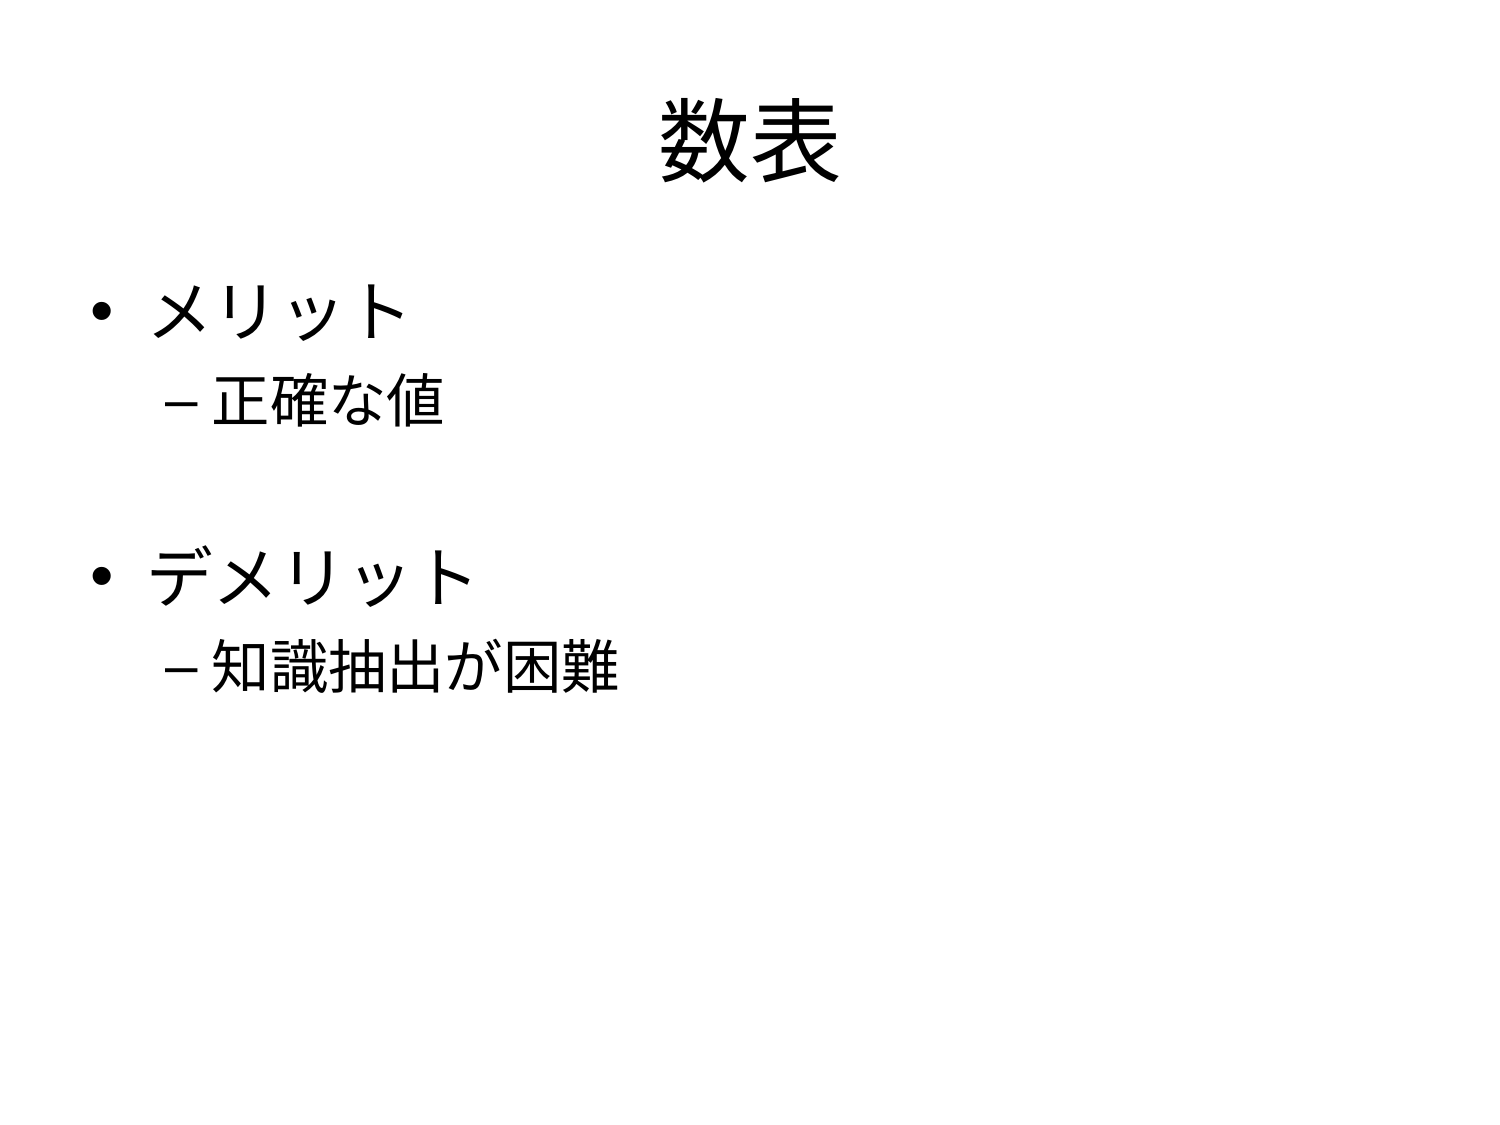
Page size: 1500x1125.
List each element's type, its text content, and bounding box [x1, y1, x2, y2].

title 数表 [75, 45, 1426, 233]
list メリット 正確な値 デメリット 知識抽出が困難 [75, 262, 1426, 1006]
